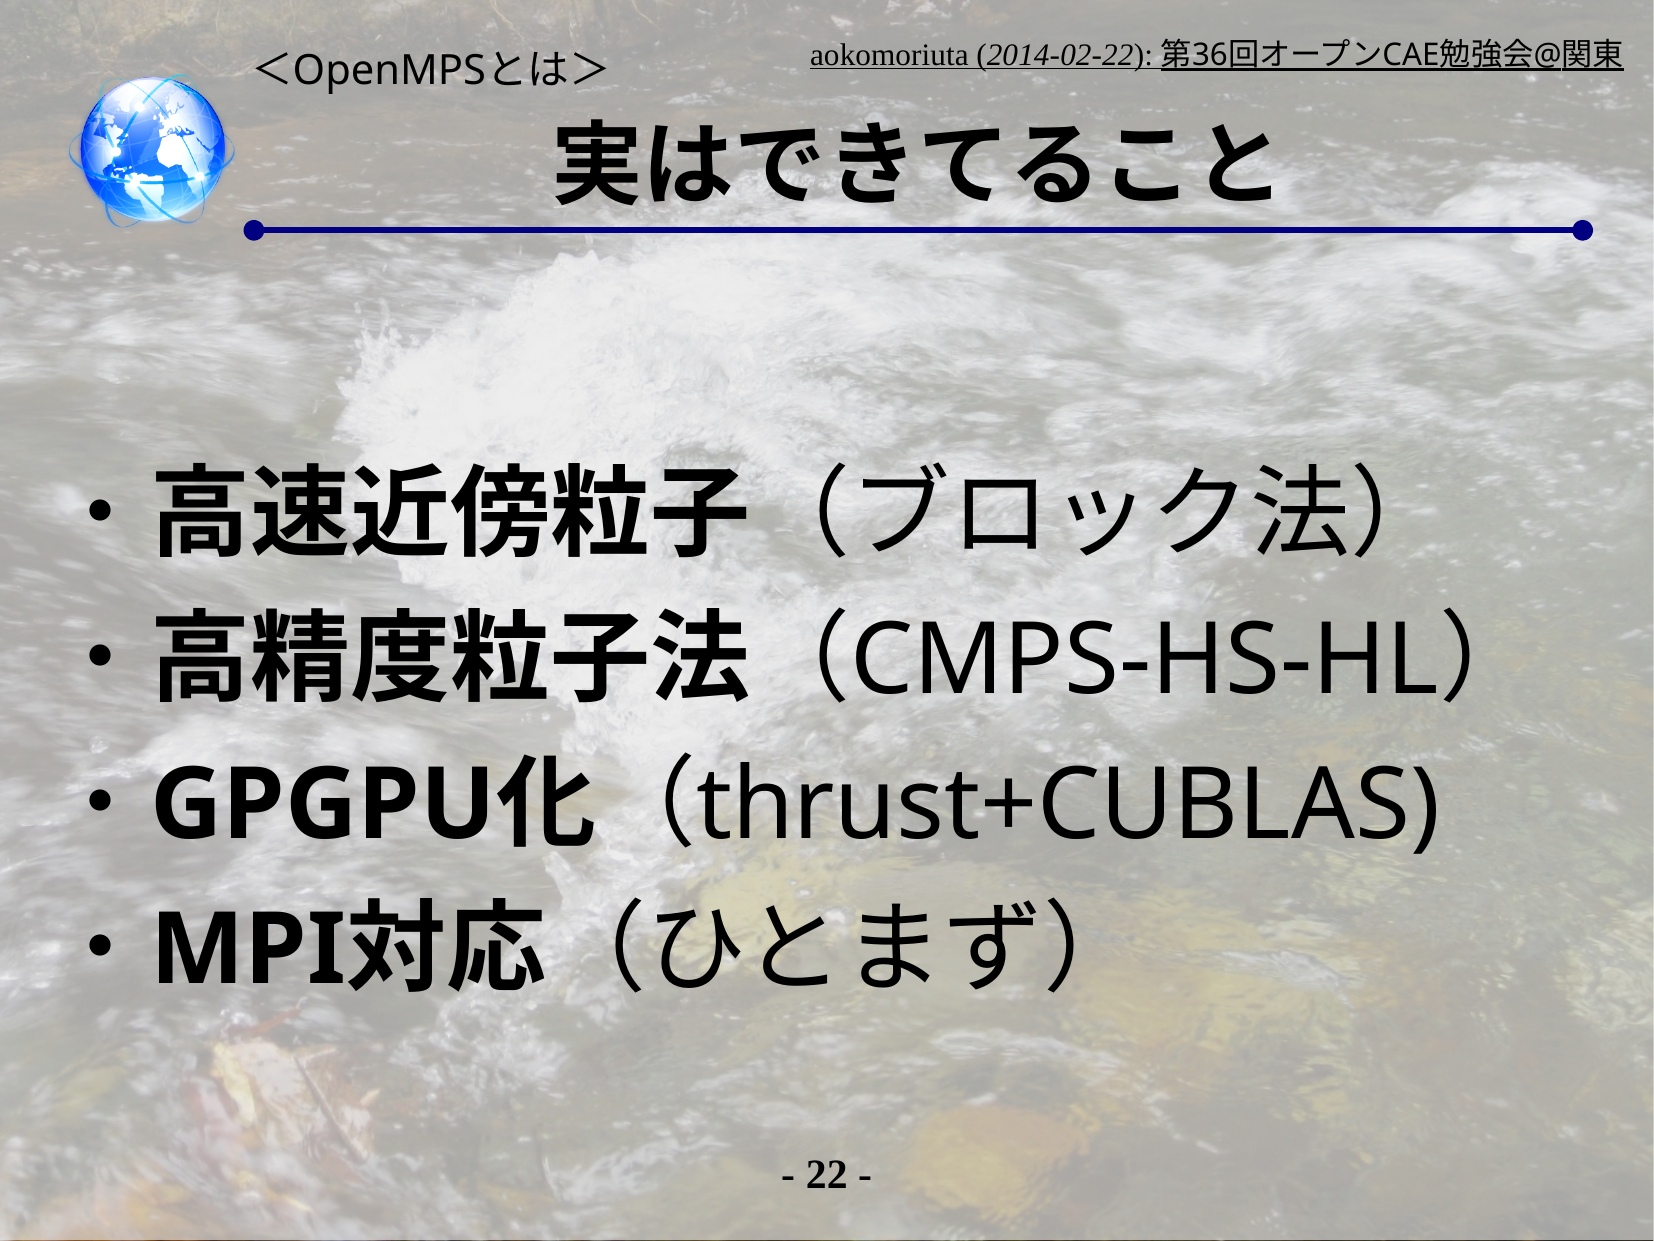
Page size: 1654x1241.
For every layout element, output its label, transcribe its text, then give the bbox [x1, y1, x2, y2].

text_box ＜OpenMPSとは＞ [236, 28, 1004, 119]
picture [65, 64, 237, 236]
text_box ・高速近傍粒子（ブロック法） ・高精度粒子法（CMPS-HS-HL） ・GPGPU化（thrust+CUBLAS) ・MPI対応（ひとまず） [35, 425, 1607, 1041]
title 実はできてること [265, 88, 1571, 227]
